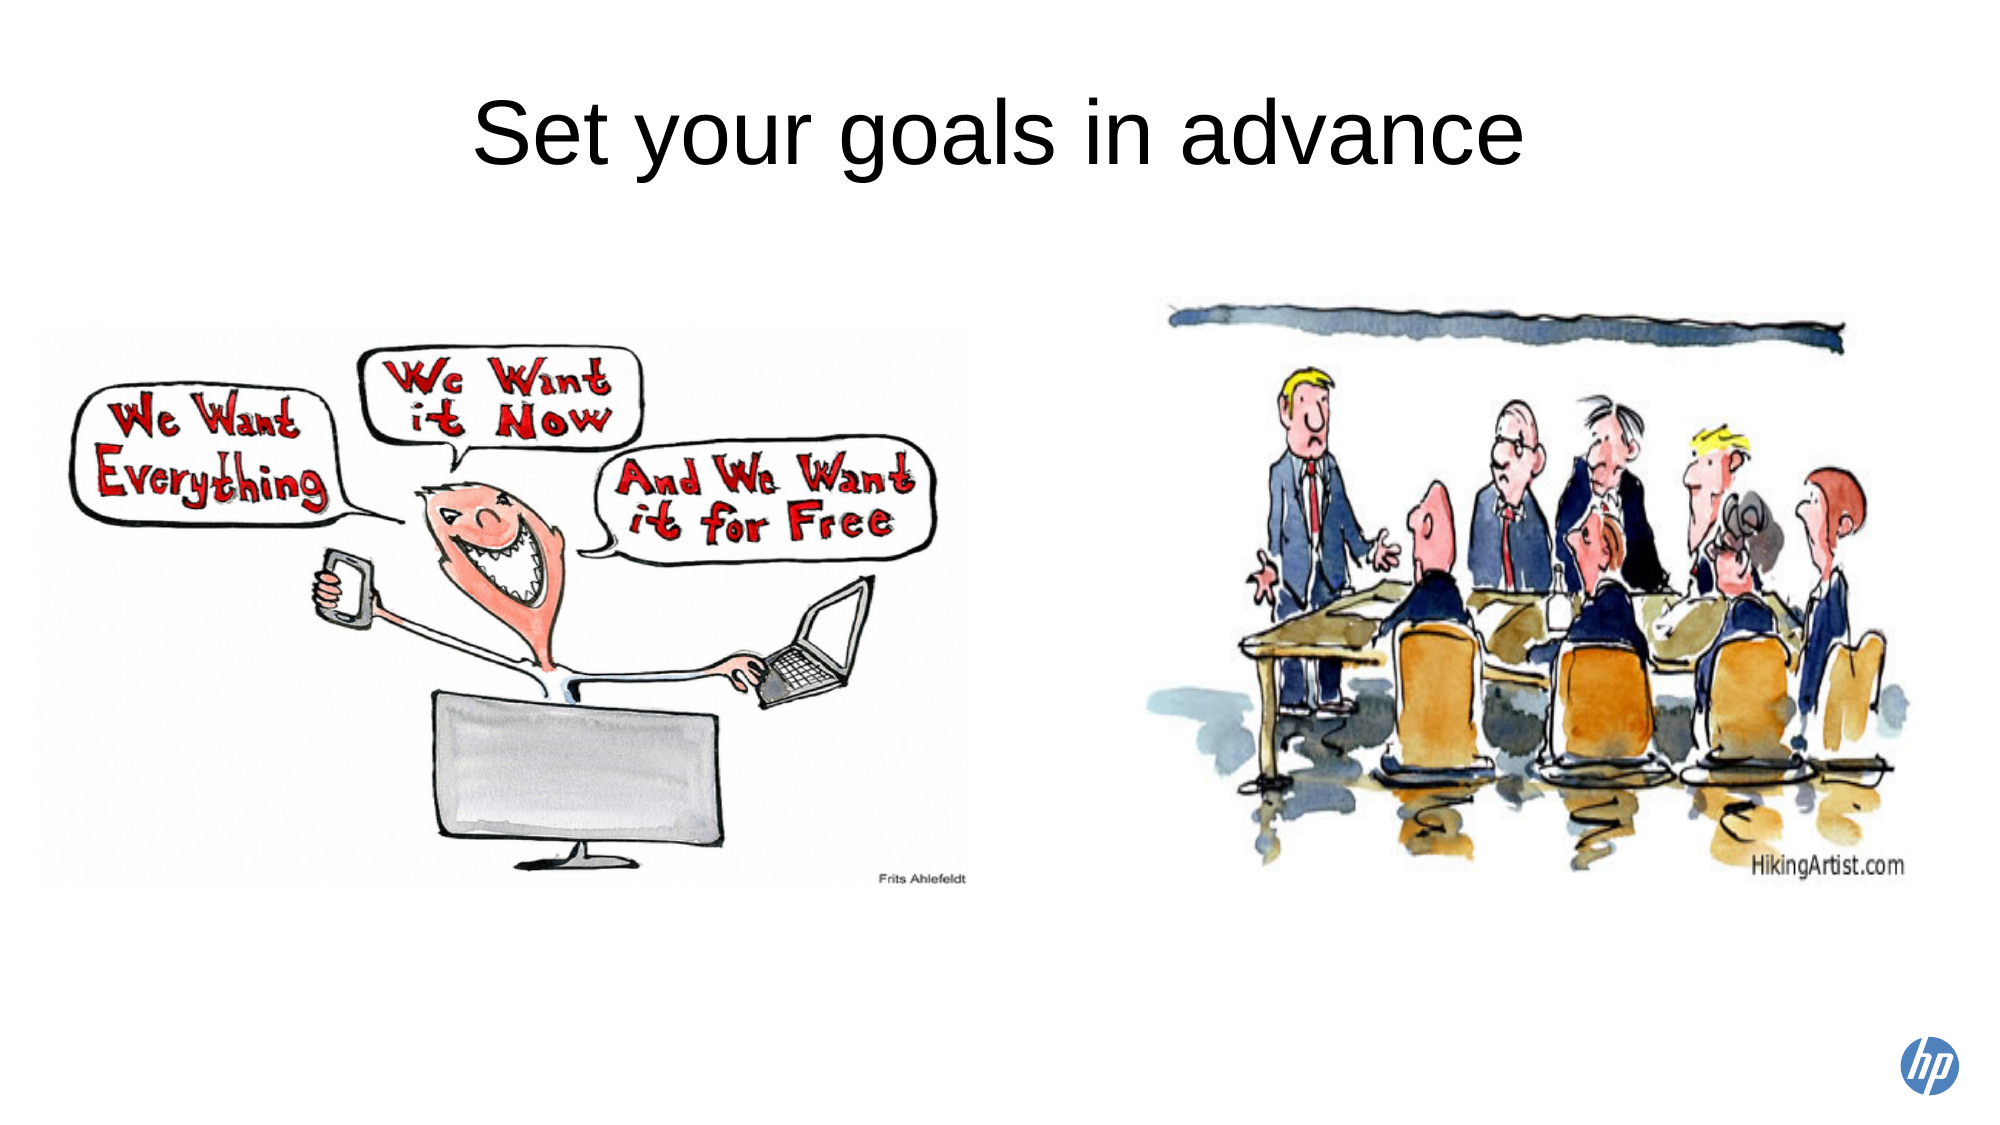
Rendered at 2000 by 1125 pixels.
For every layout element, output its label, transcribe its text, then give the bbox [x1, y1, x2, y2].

picture [35, 323, 969, 884]
picture [1145, 295, 1914, 886]
title Set your goals in advance [0, 4, 2000, 260]
